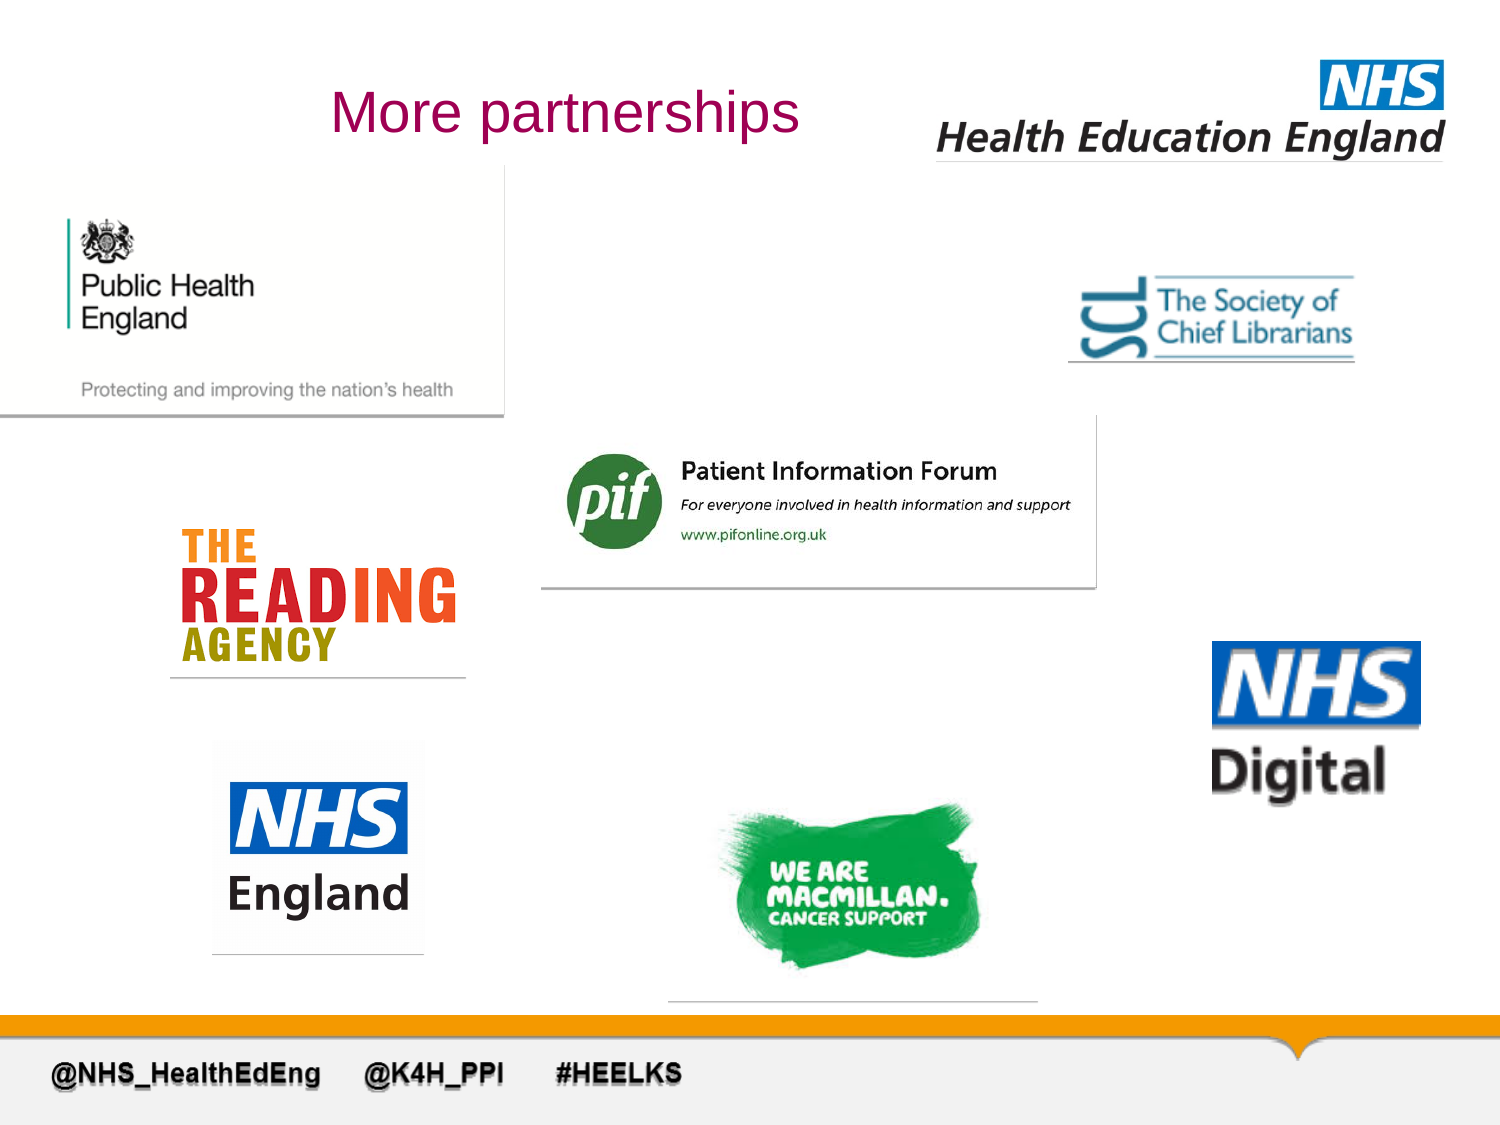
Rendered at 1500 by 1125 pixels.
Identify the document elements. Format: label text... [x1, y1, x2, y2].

picture [212, 740, 425, 954]
picture [0, 165, 506, 416]
picture [34, 1048, 912, 1109]
picture [541, 415, 1097, 588]
picture [1212, 641, 1421, 819]
title More partnerships [0, 66, 1213, 285]
picture [1068, 260, 1357, 361]
picture [668, 789, 1040, 1002]
picture [170, 514, 468, 677]
